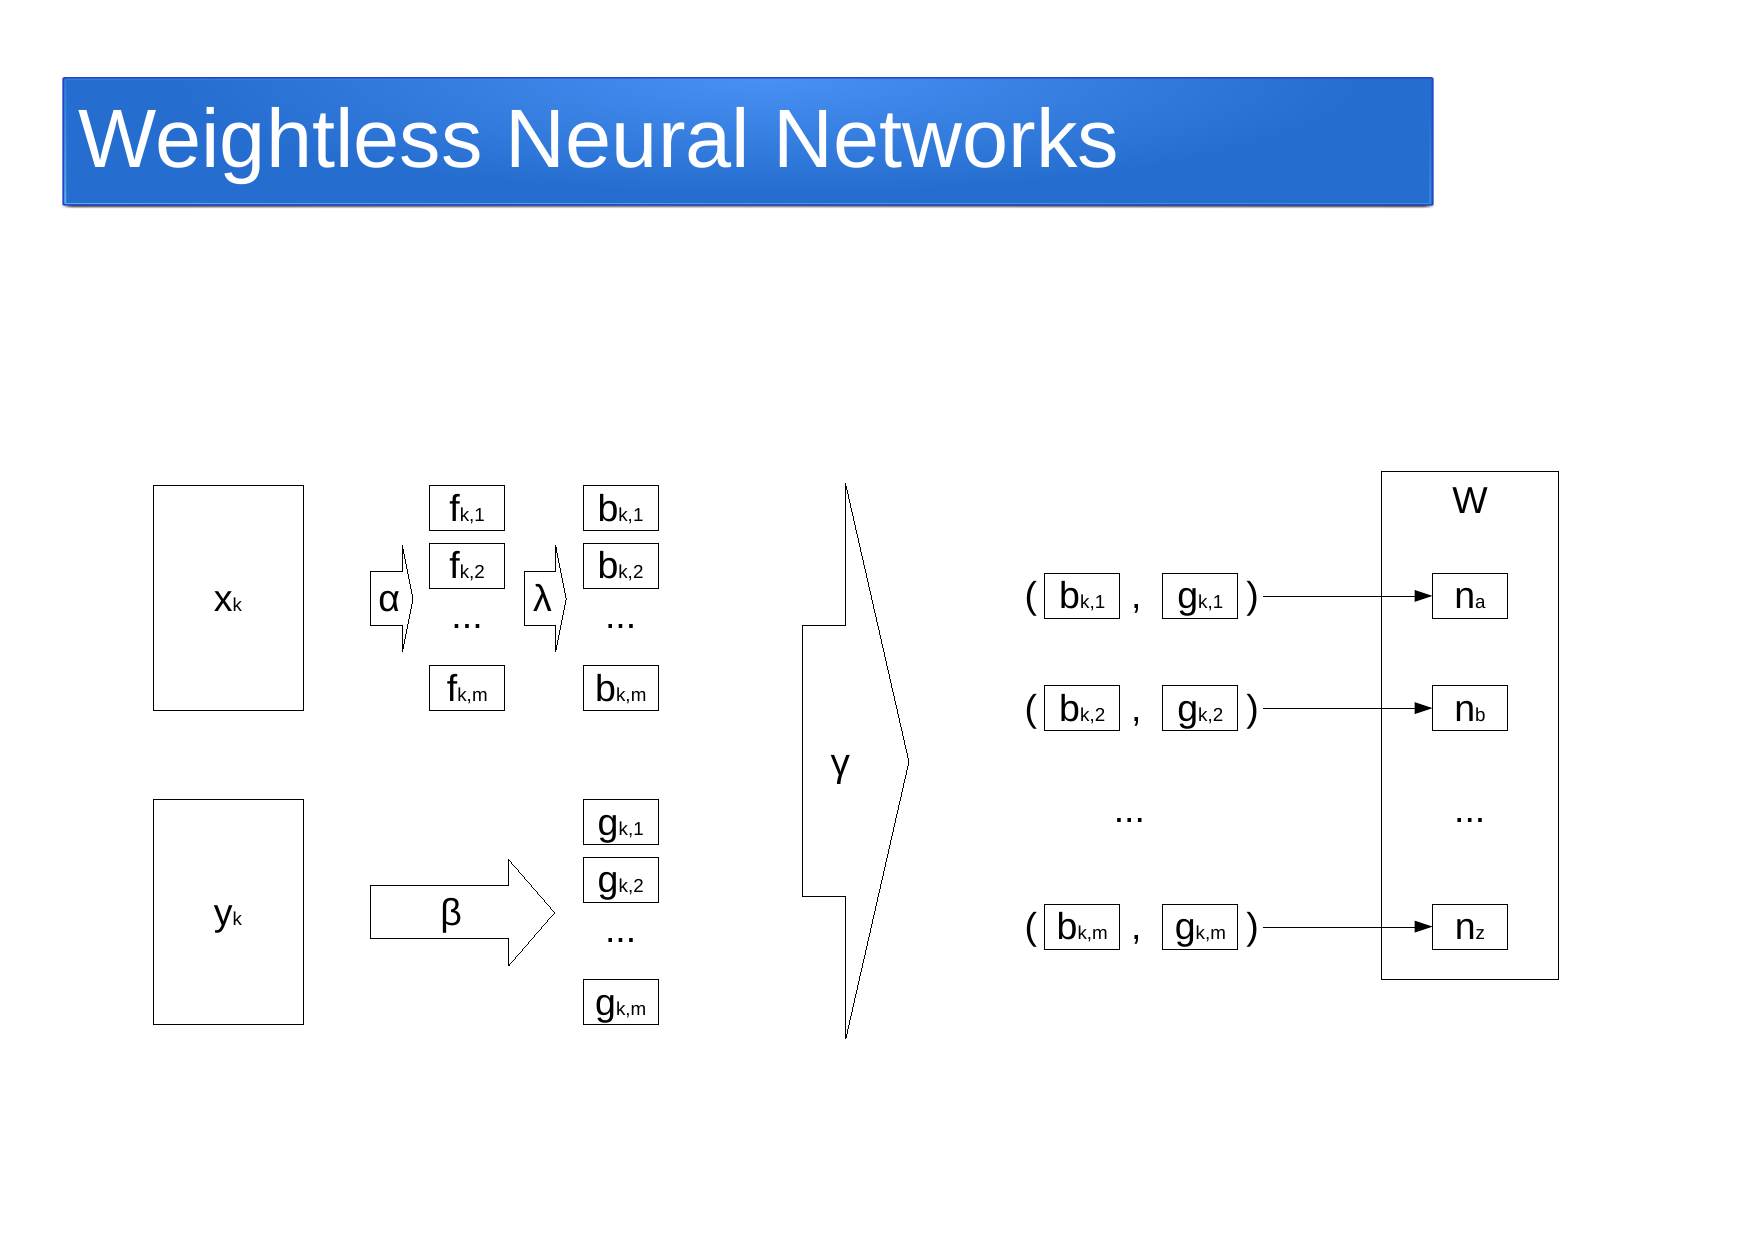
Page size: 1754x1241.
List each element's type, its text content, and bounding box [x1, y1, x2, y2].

text_box W [1381, 471, 1559, 980]
text_box fk,m [429, 665, 505, 711]
text_box γ [802, 483, 909, 1039]
text_box gk,1 [583, 799, 659, 845]
text_box fk,2 [429, 543, 505, 589]
text_box gk,m [1162, 904, 1238, 950]
text_box ... [583, 910, 659, 948]
text_box ( , ) [1021, 672, 1264, 744]
text_box gk,2 [1162, 685, 1238, 731]
text_box bk,m [1044, 904, 1120, 950]
text_box bk,2 [1044, 685, 1120, 731]
text_box bk,1 [1044, 573, 1120, 619]
text_box ( , ) [1021, 560, 1264, 632]
text_box gk,1 [1162, 573, 1238, 619]
text_box ... [1091, 790, 1167, 829]
text_box ... [1432, 790, 1508, 829]
text_box gk,2 [583, 857, 659, 903]
picture [58, 77, 1439, 209]
text_box bk,2 [583, 543, 659, 589]
text_box λ [524, 545, 567, 652]
text_box α [370, 545, 413, 652]
text_box ... [429, 596, 505, 635]
text_box β [370, 859, 555, 966]
title Weightless Neural Networks [78, 80, 1429, 198]
text_box yk [153, 799, 304, 1025]
text_box ... [583, 596, 659, 635]
text_box xk [153, 485, 304, 711]
text_box fk,1 [429, 485, 505, 531]
text_box ( , ) [1021, 891, 1264, 963]
text_box bk,m [583, 665, 659, 711]
text_box gk,m [583, 979, 659, 1025]
text_box bk,1 [583, 485, 659, 531]
